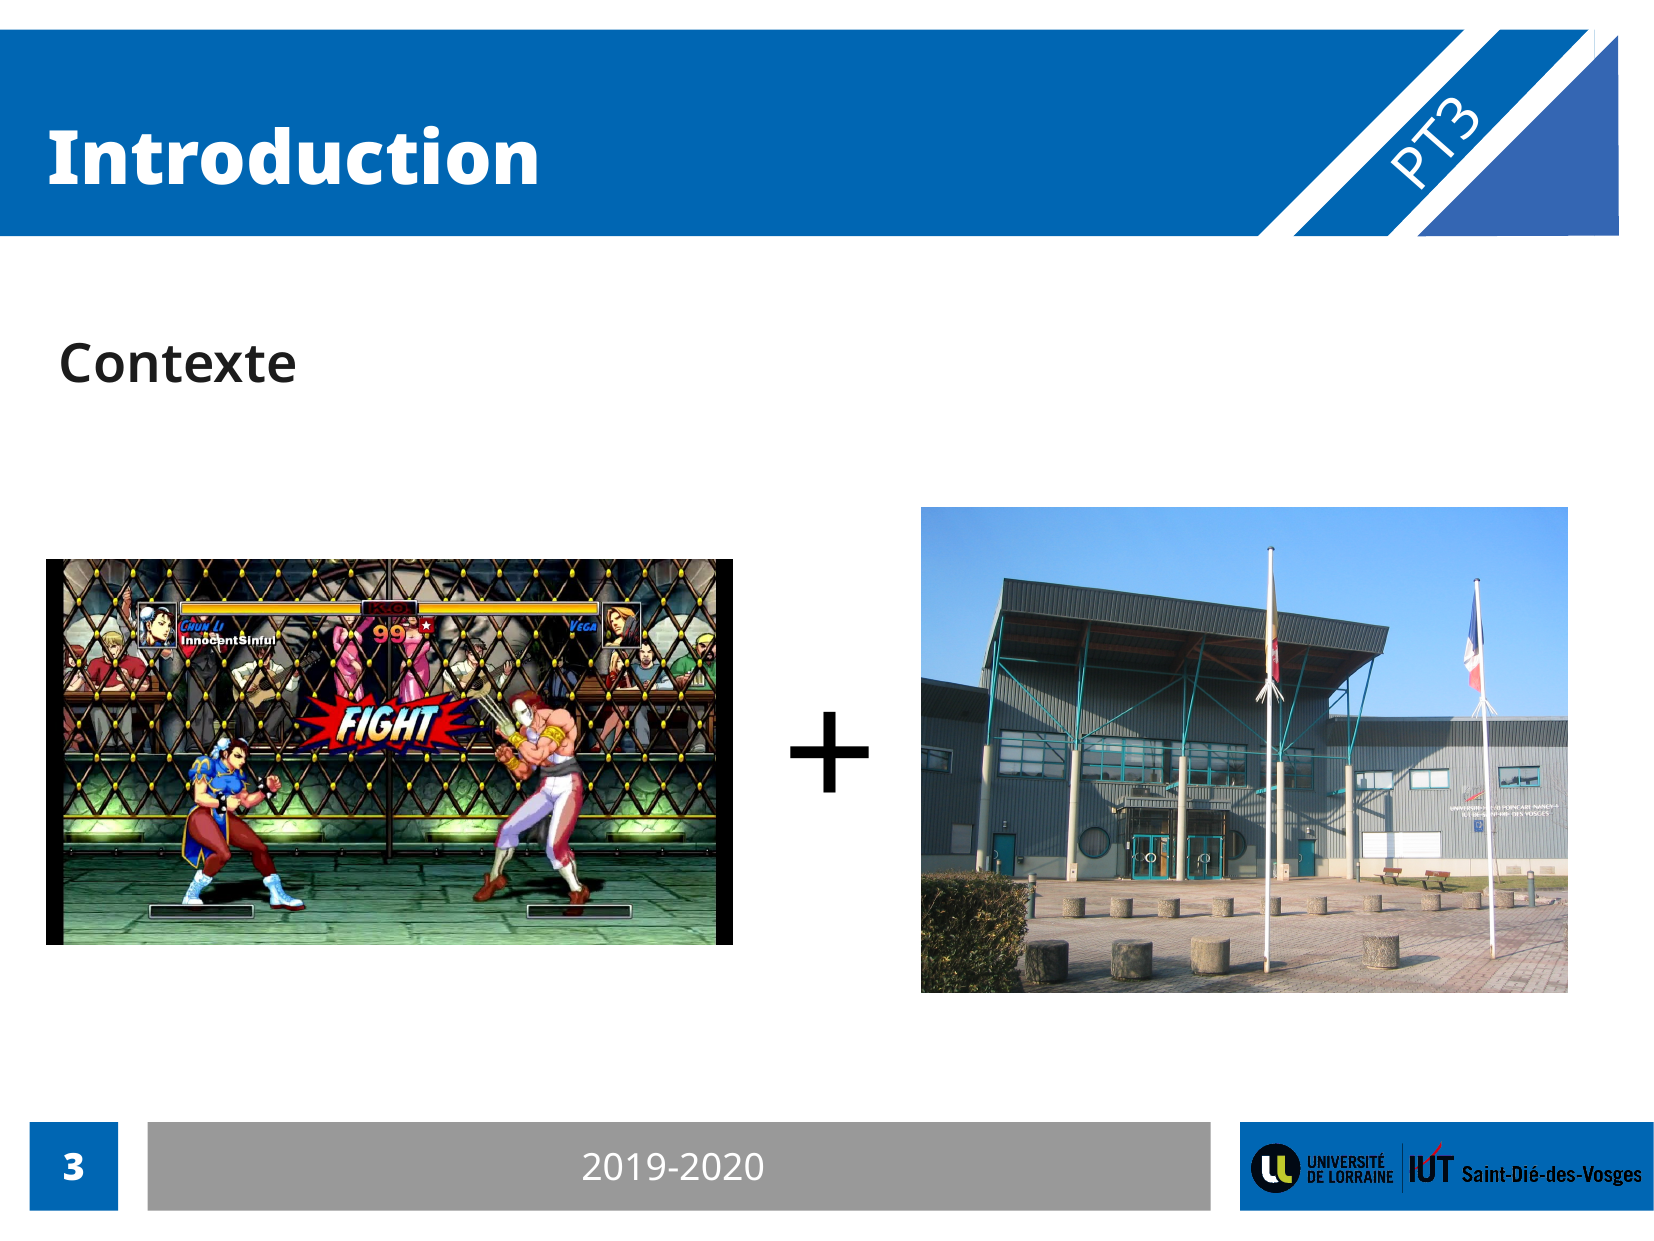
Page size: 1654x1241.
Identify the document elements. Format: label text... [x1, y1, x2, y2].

title Introduction [47, 59, 1583, 207]
picture [921, 507, 1568, 993]
list Contexte [59, 324, 1565, 1093]
picture [46, 559, 733, 945]
picture [1251, 1141, 1642, 1193]
text_box + [767, 626, 886, 851]
